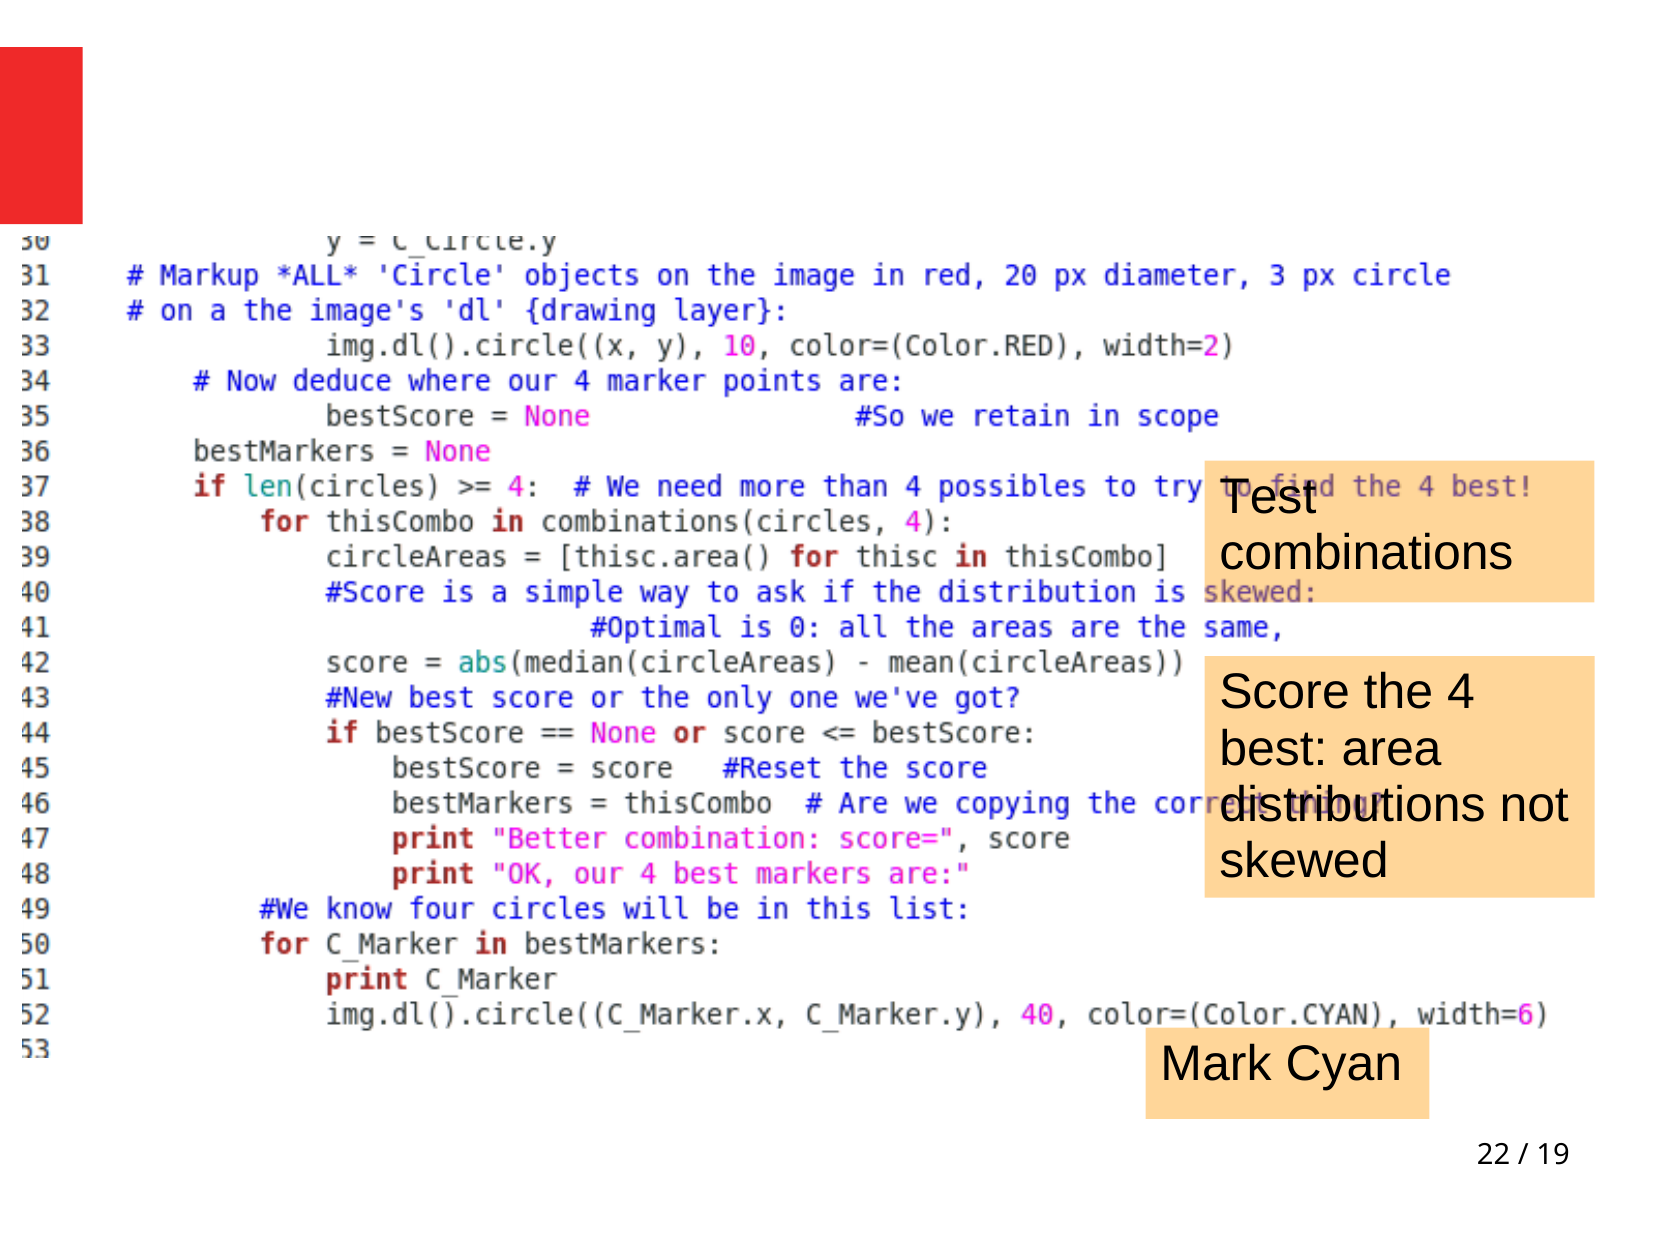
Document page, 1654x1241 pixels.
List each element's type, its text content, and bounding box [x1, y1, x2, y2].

picture [22, 236, 1642, 1058]
text_box Test combinations [1204, 460, 1595, 603]
text_box Score the 4 best: area distributions not skewed [1204, 656, 1595, 898]
text_box Mark Cyan [1145, 1027, 1430, 1119]
